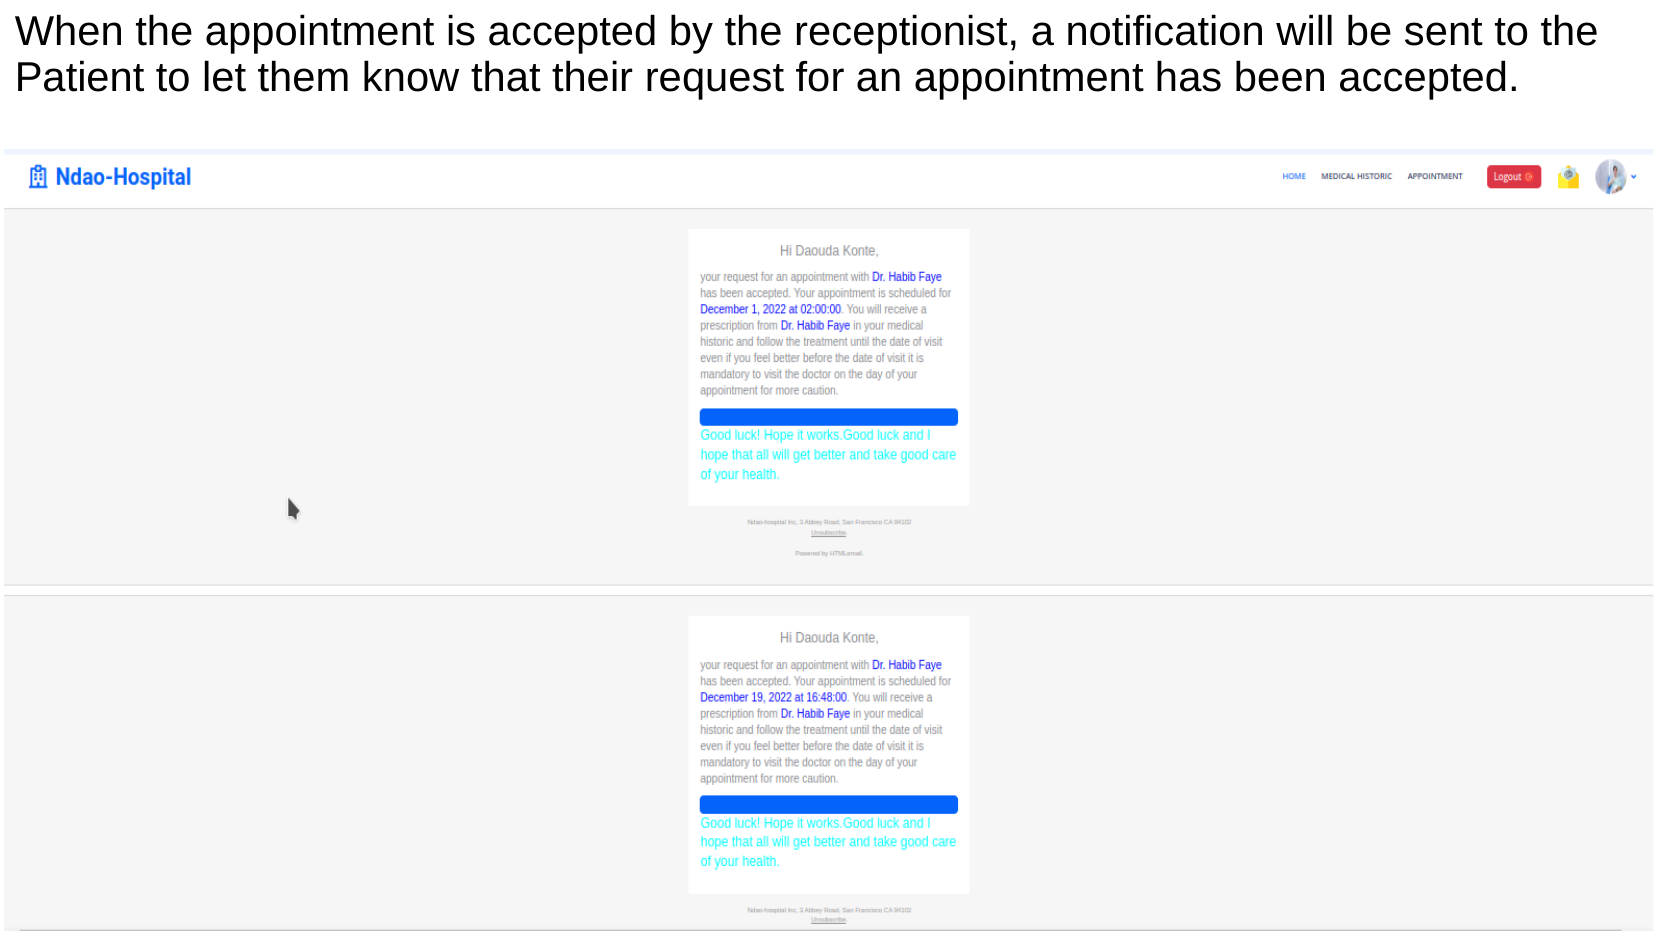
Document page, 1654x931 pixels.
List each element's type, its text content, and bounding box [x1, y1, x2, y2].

text_box When the appointment is accepted by the receptionist, a notification will be sent to the Patient to let them know that their request for an appointment has been accepted. [0, 0, 1654, 151]
picture [4, 151, 1654, 931]
